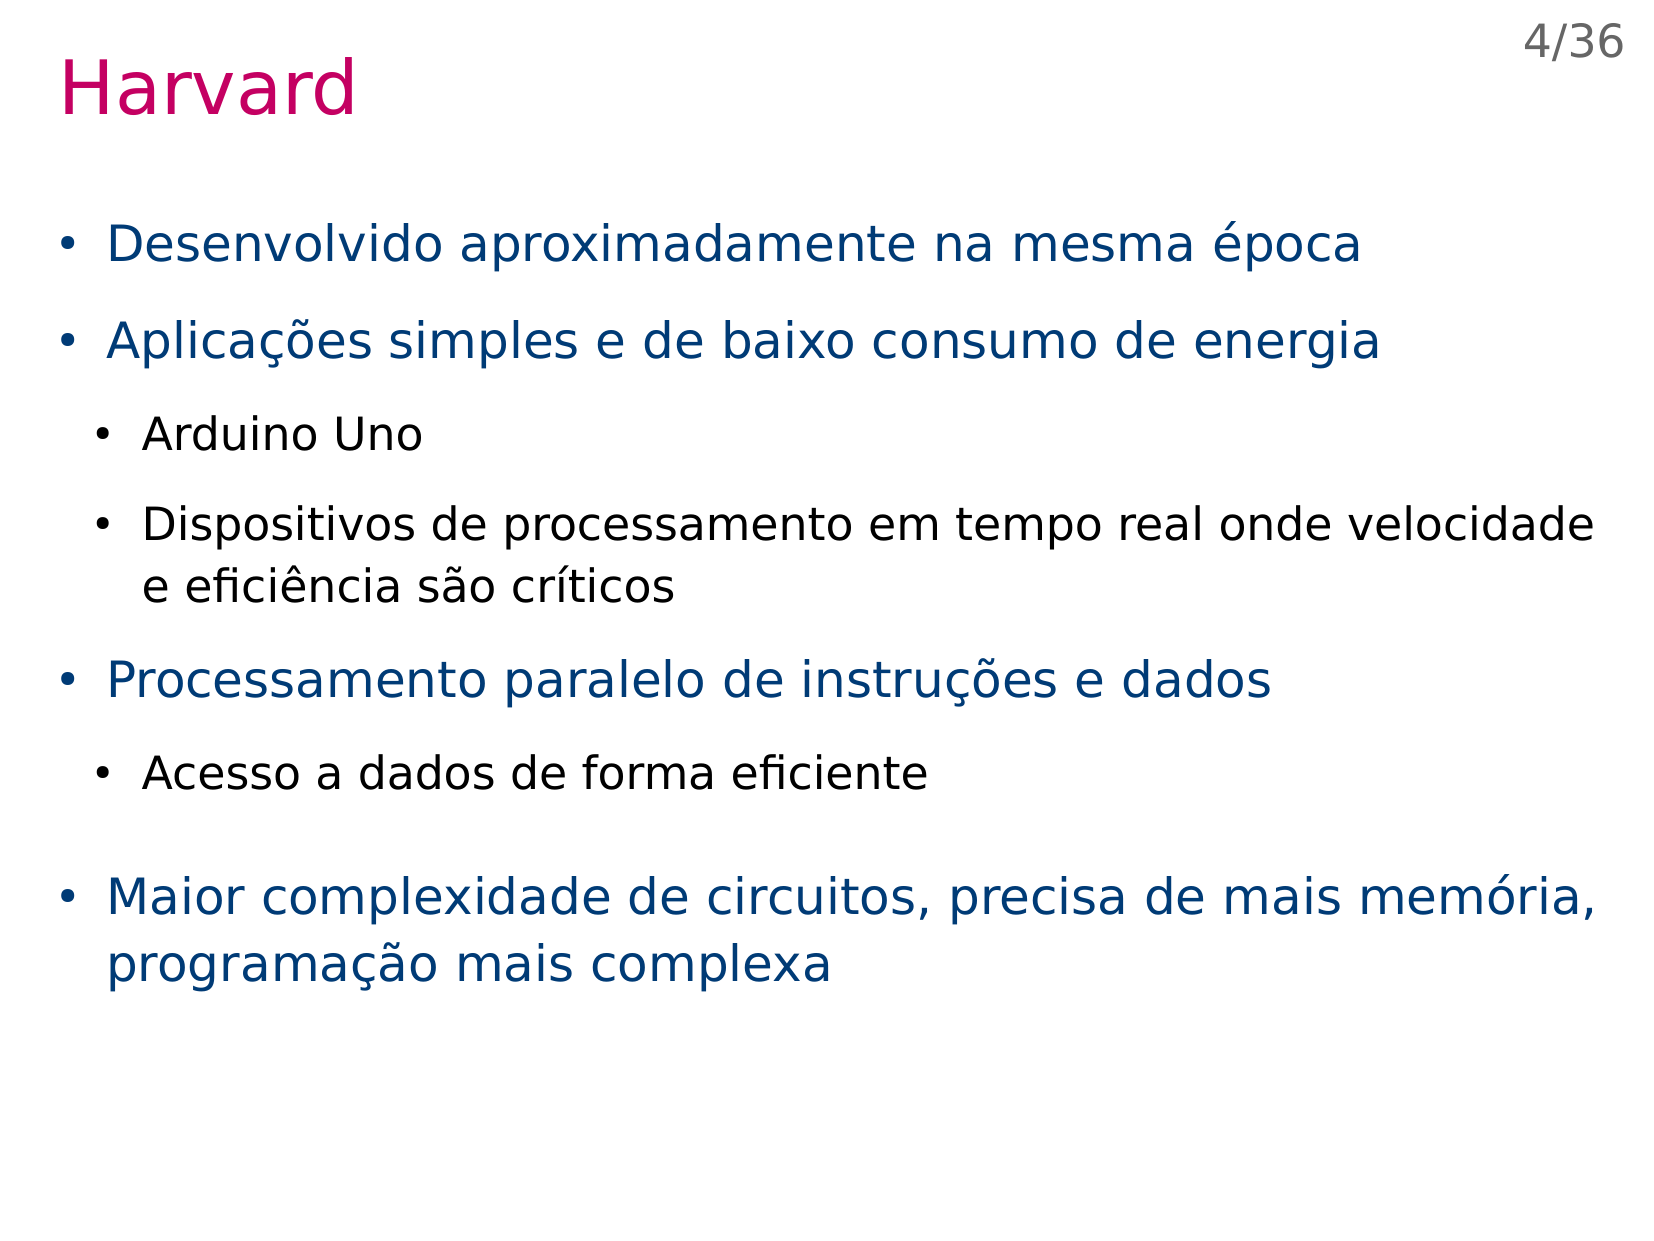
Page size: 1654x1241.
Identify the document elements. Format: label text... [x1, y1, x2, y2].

title Harvard [59, 29, 1625, 148]
list Desenvolvido aproximadamente na mesma época Aplicações simples e de baixo consumo de energia Arduino Uno Dispositivos de processamento em tempo real onde velocidade e eficiência são críticos Processamento paralelo de instruções e dados Acesso a dados de forma eficiente Maior complexidade de circuitos, precisa de mais memória, programação mais complexa [59, 206, 1625, 1211]
